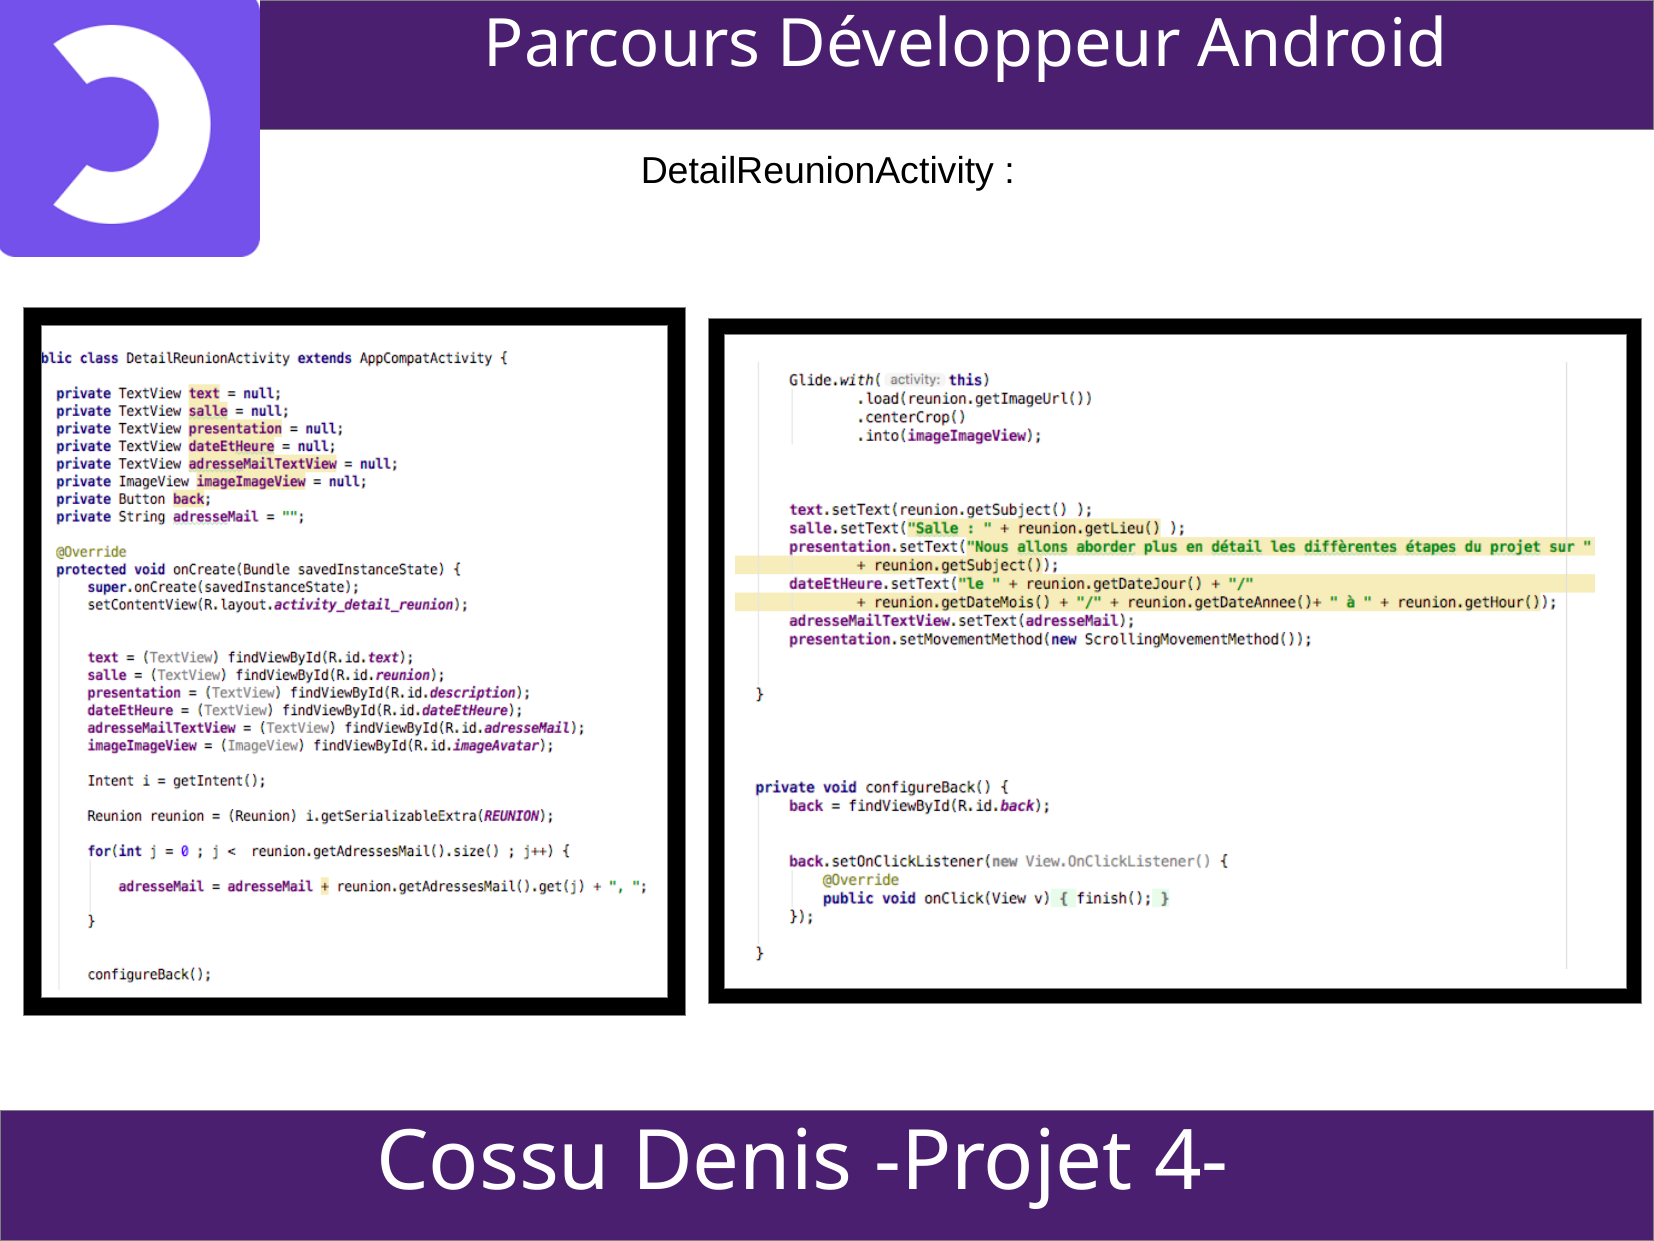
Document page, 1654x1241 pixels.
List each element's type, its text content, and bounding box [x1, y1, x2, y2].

picture [42, 342, 650, 990]
picture [735, 362, 1595, 969]
text_box [23, 307, 686, 1016]
text_box DetailReunionActivity : [625, 141, 1512, 241]
text_box [708, 318, 1642, 1004]
picture [0, 0, 260, 257]
